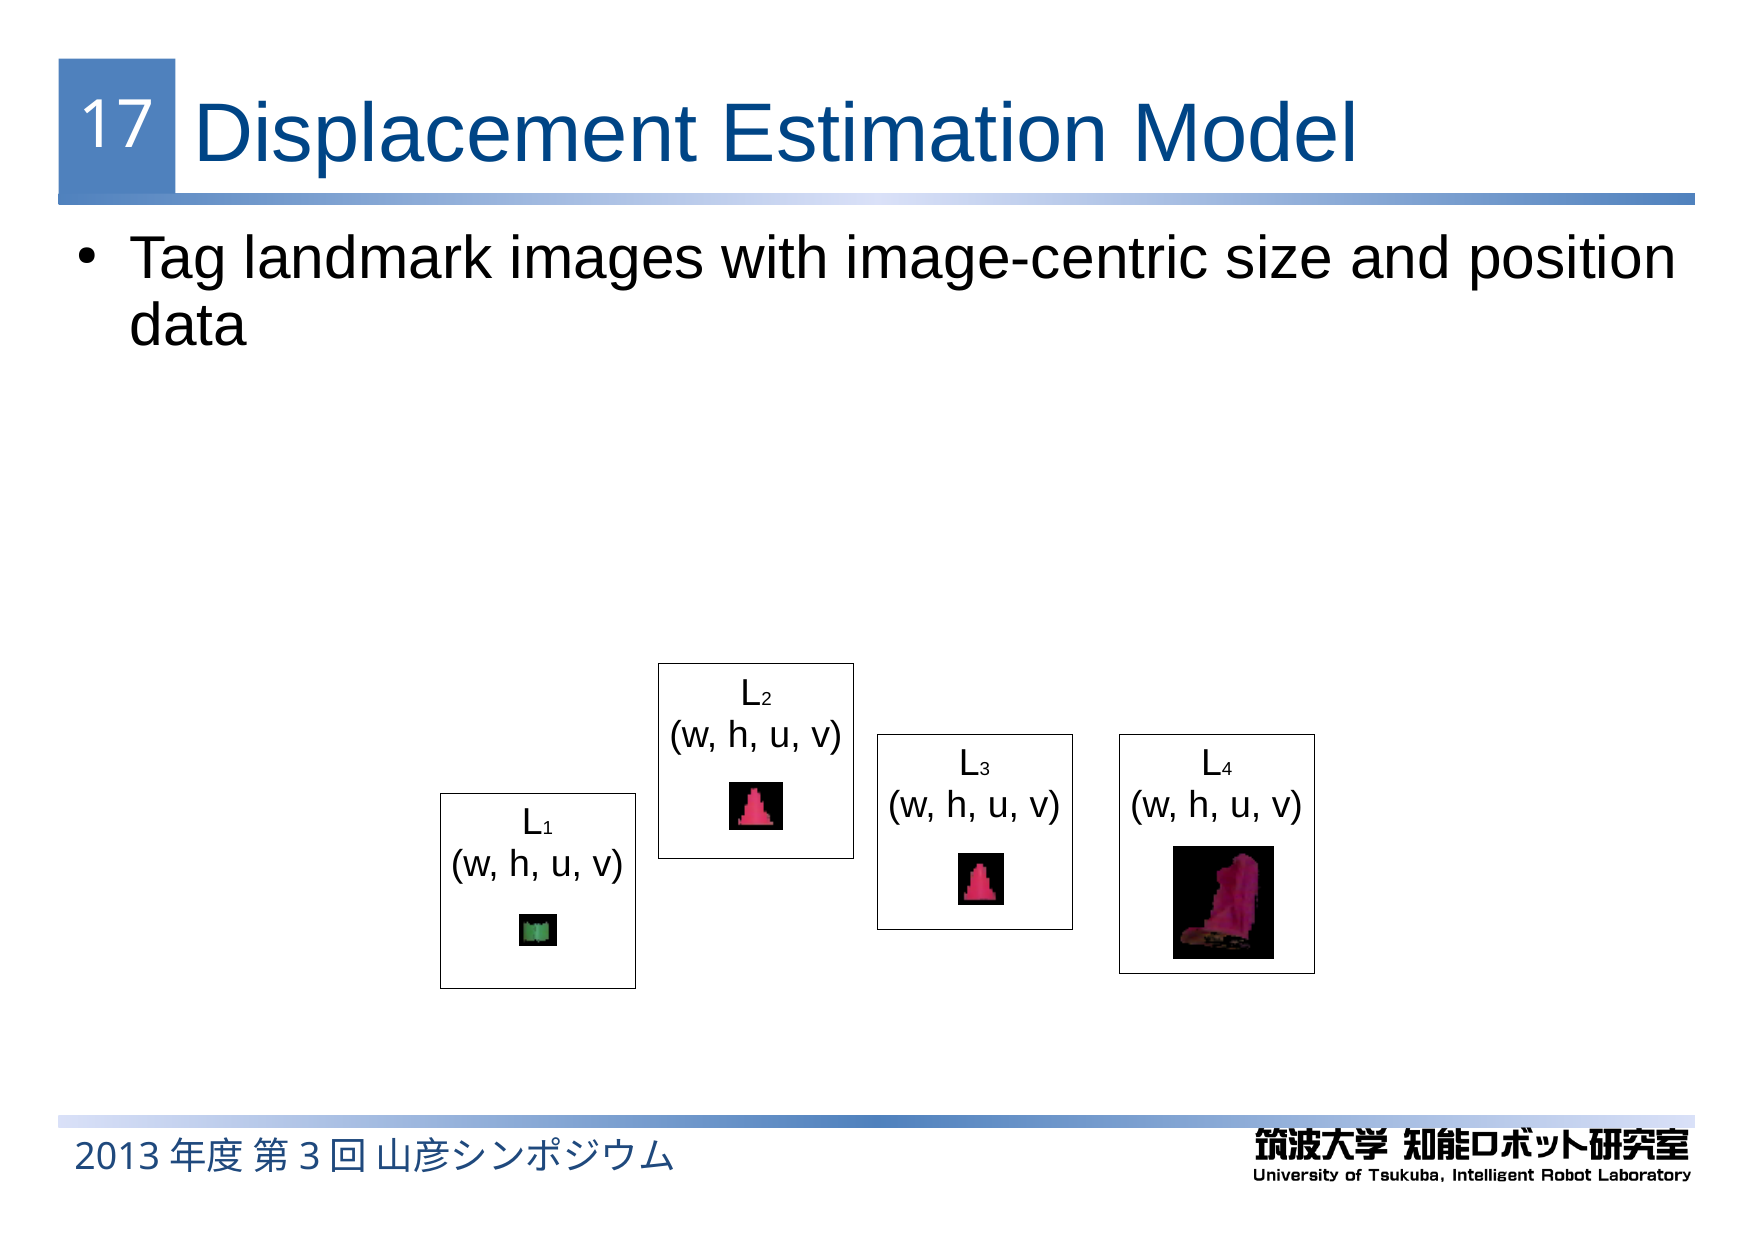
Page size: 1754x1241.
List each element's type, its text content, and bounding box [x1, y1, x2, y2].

picture [729, 782, 783, 830]
picture [1173, 846, 1274, 959]
list Tag landmark images with image-centric size and position data [58, 223, 1696, 383]
text_box L3 (w, h, u, v) [877, 734, 1073, 930]
text_box L4 (w, h, u, v) [1119, 734, 1315, 974]
picture [519, 914, 557, 946]
picture [1252, 1127, 1691, 1182]
text_box L1 (w, h, u, v) [440, 793, 636, 989]
title Displacement Estimation Model [193, 61, 1651, 205]
picture [958, 853, 1004, 906]
text_box L2 (w, h, u, v) [658, 663, 854, 859]
